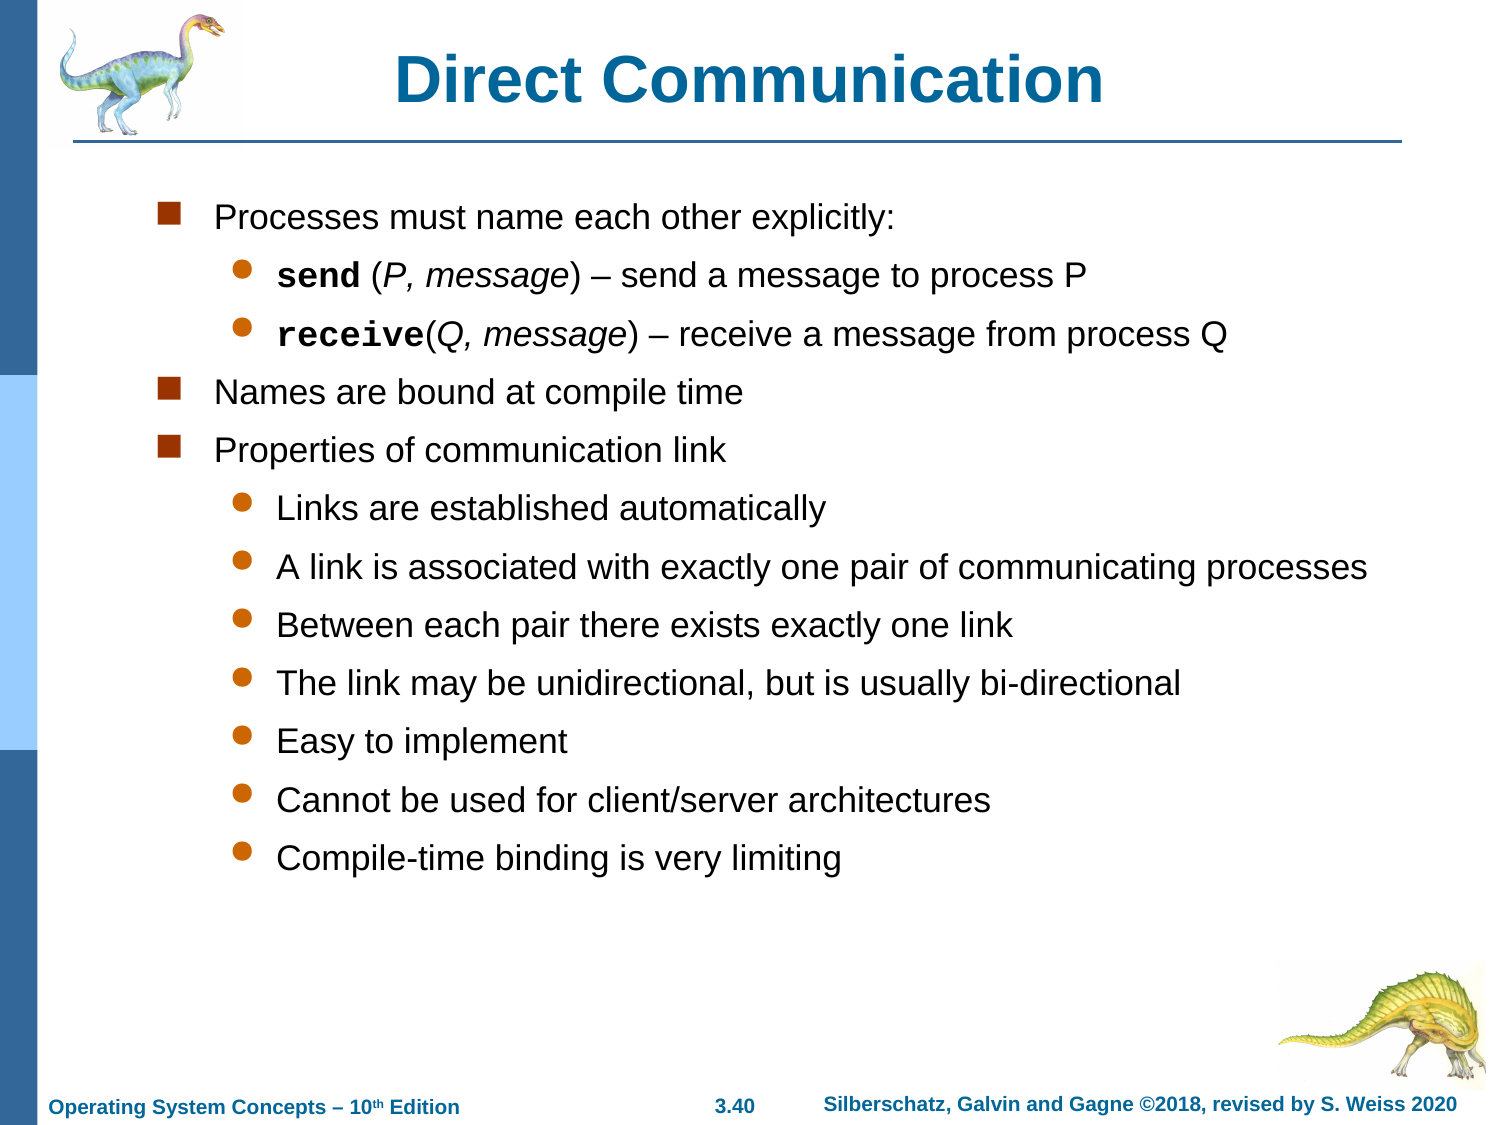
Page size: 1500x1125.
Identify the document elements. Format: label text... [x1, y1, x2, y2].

picture [46, 0, 243, 149]
title Direct Communication [75, 29, 1426, 124]
picture [1140, 1096, 1148, 1101]
list Processes must name each other explicitly: send (P, message) – send a message to process P receive(Q, message) – receive a message from process Q Names are bound at compile time Properties of communication link Links are established automatically A link is associated with exactly one pair of communicating processes Between each pair there exists exactly one link The link may be unidirectional, but is usually bi-directional Easy to implement Cannot be used for client/server architectures Compile-time binding is very limiting [145, 186, 1398, 930]
picture [1275, 959, 1486, 1090]
